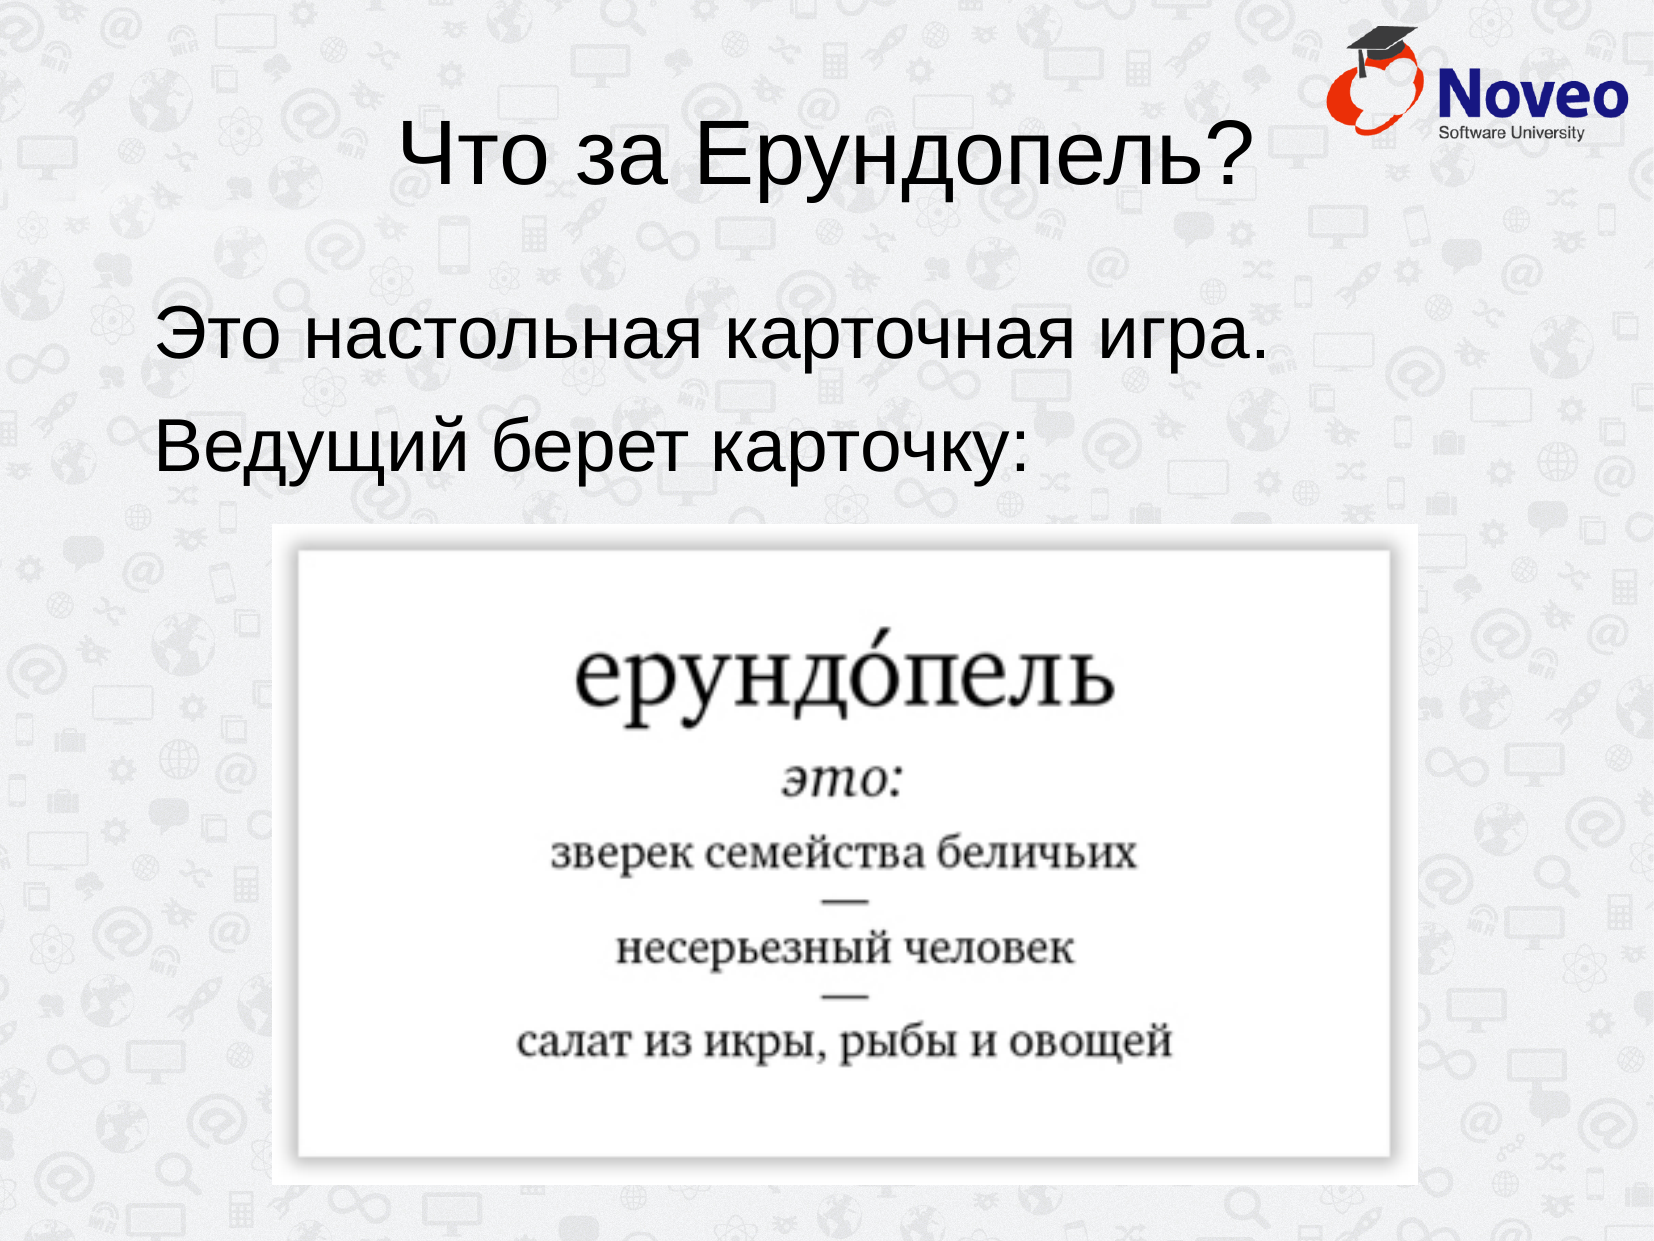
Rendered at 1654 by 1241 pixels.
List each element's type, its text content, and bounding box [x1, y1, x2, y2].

picture [0, 0, 1654, 1241]
list Это настольная карточная игра. Ведущий берет карточку: [82, 290, 1571, 1010]
title Что за Ерундопель? [82, 49, 1571, 257]
